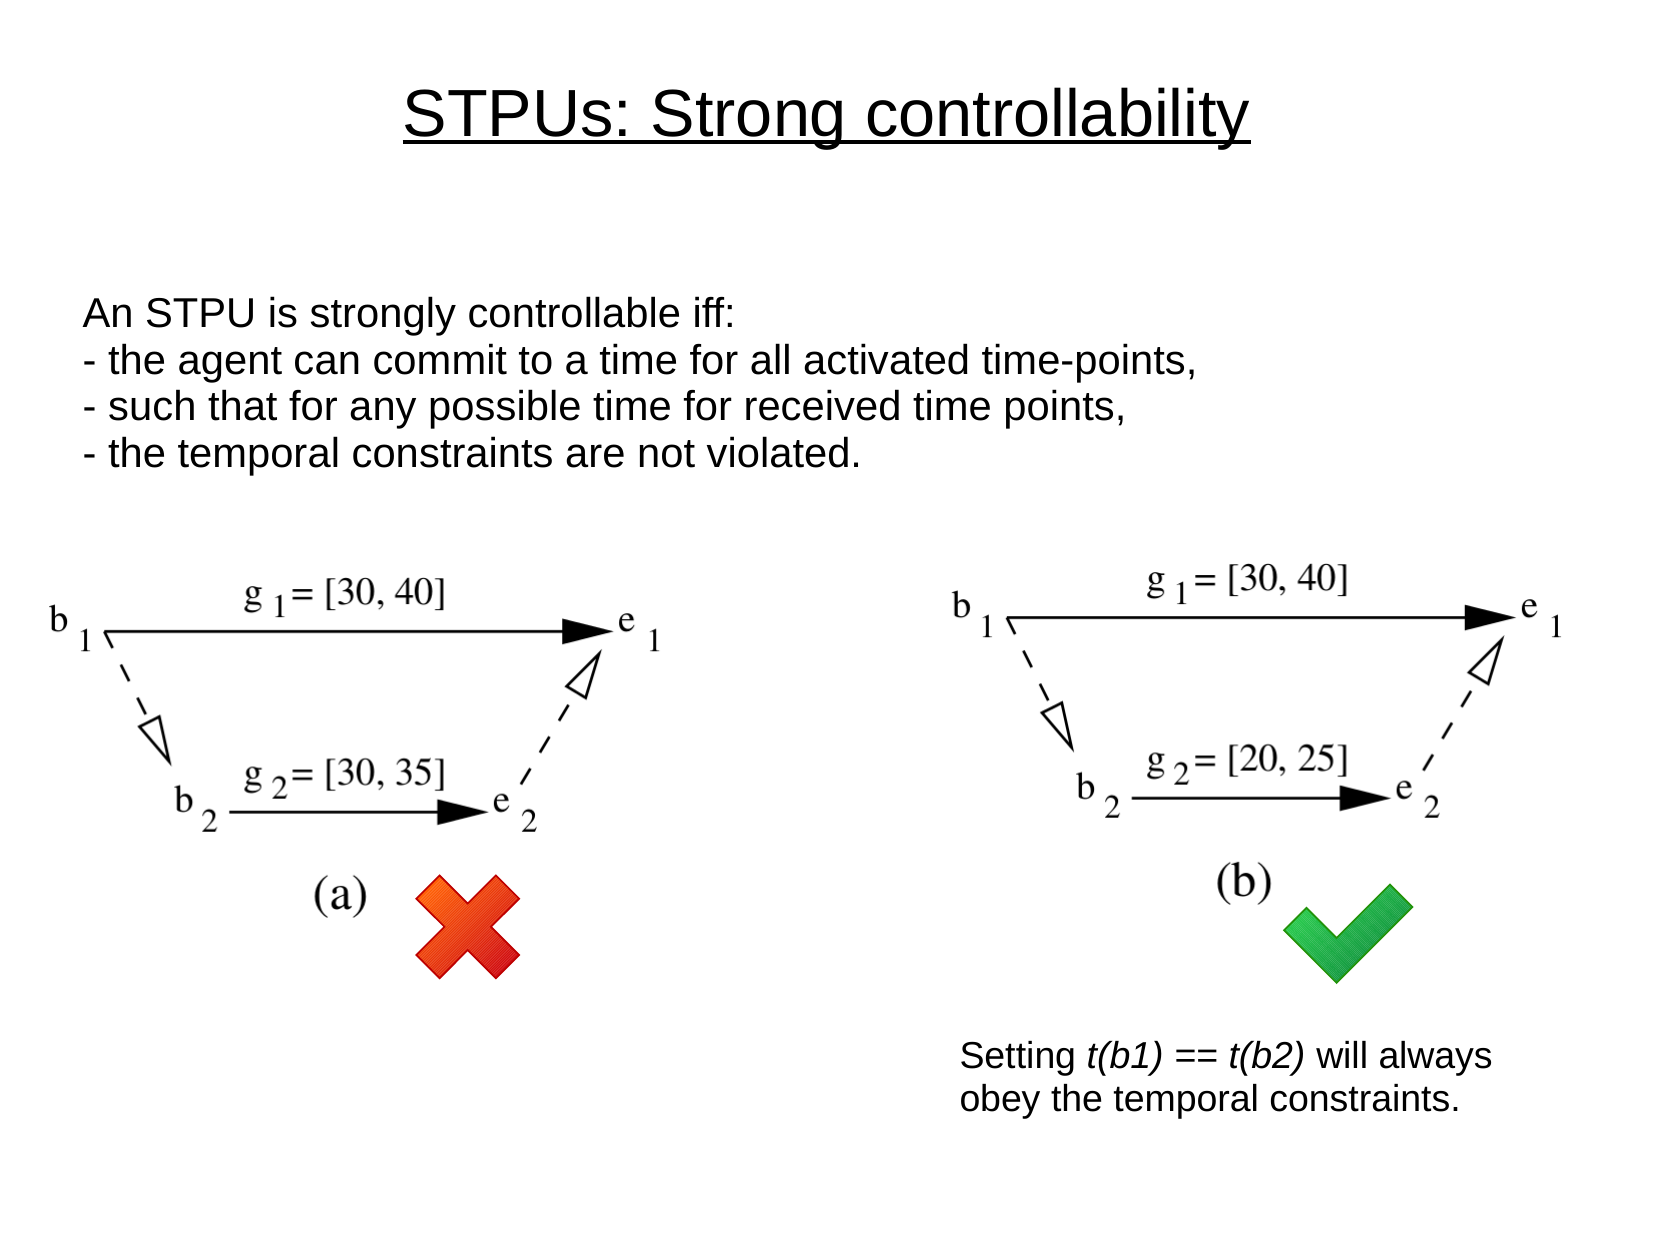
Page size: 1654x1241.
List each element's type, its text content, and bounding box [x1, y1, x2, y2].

title STPUs: Strong controllability [82, 49, 1571, 178]
text_box Setting t(b1) == t(b2) will always obey the temporal constraints. [944, 1027, 1571, 1127]
picture [43, 555, 1571, 1019]
subtitle An STPU is strongly controllable iff: - the agent can commit to a time for all activated time-points, - such that for any possible time for received time points, - the temporal constraints are not violated. [82, 290, 1536, 544]
